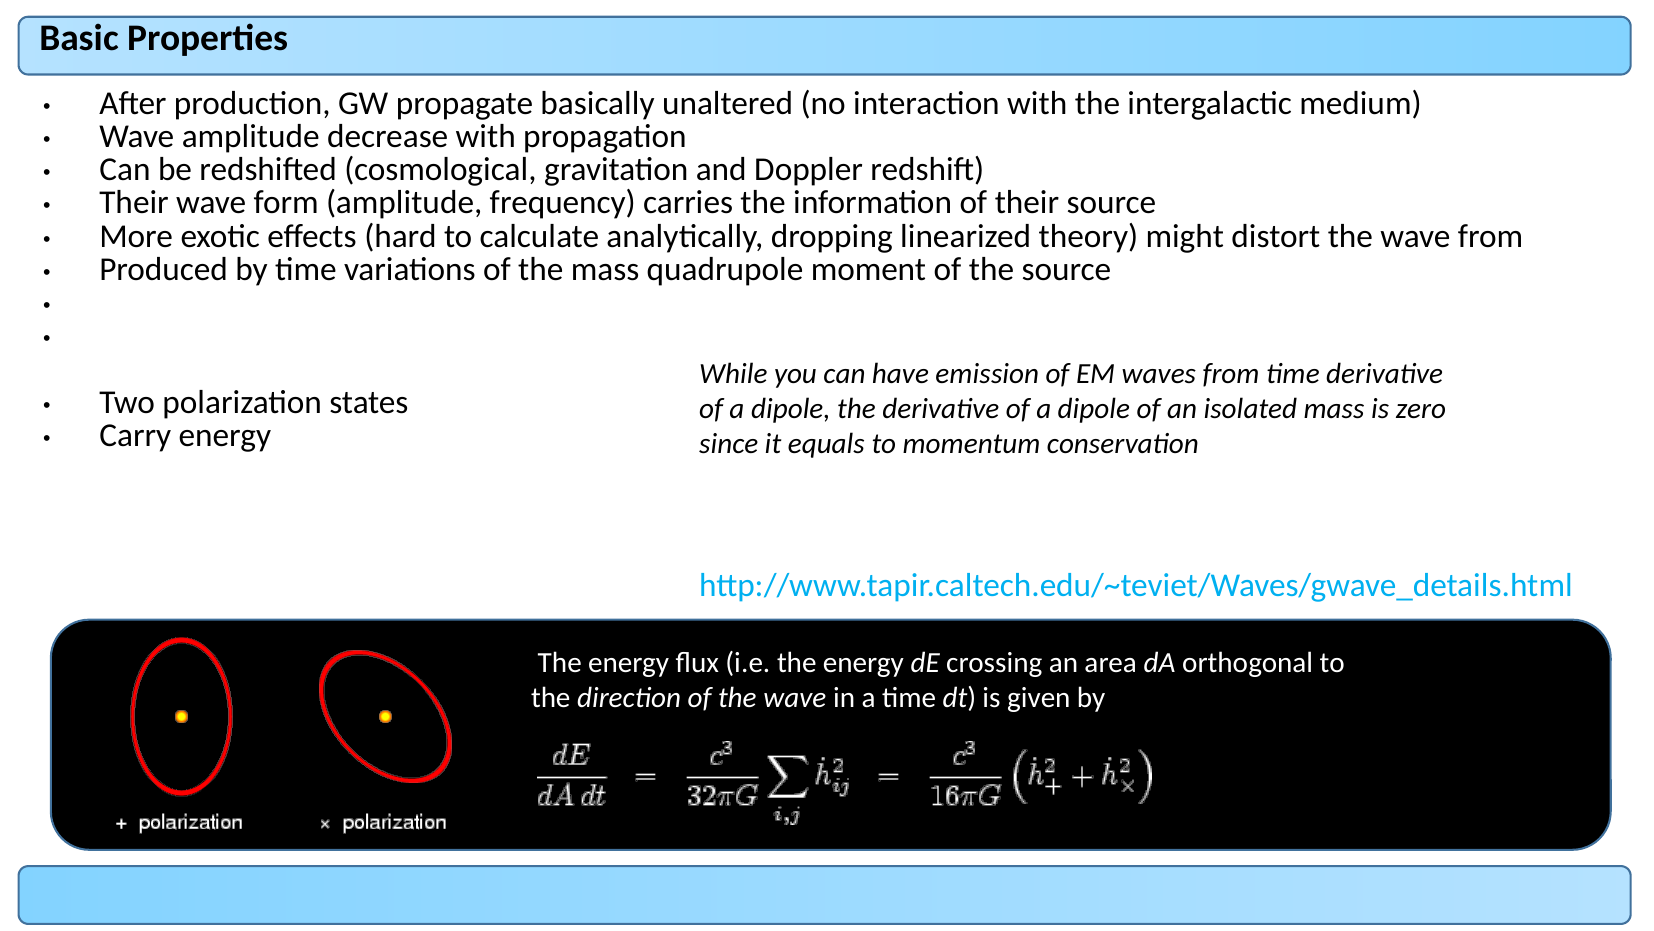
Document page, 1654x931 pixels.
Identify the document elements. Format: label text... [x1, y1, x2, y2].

picture [537, 741, 1152, 826]
text_box Basic Properties [24, 15, 1628, 76]
text_box After production, GW propagate basically unaltered (no interaction with the intergalactic medium) Wave amplitude decrease with propagation Can be redshifted (cosmological, gravitation and Doppler redshift) Their wave form (amplitude, frequency) carries the information of their source More exotic effects (hard to calculate analytically, dropping linearized theory) might distort the wave from Produced by time variations of the mass quadrupole moment of the source Two polarization states Carry energy [28, 81, 1634, 641]
text_box [50, 641, 1611, 850]
text_box The energy flux (i.e. the energy dE crossing an area dA orthogonal to the direction of the wave in a time dt) is given by [516, 635, 1407, 722]
text_box While you can have emission of EM waves from time derivative of a dipole, the derivative of a dipole of an isolated mass is zero since it equals to momentum conservation [684, 346, 1475, 468]
picture [100, 635, 467, 839]
text_box http://www.tapir.caltech.edu/~teviet/Waves/gwave_details.html [684, 556, 1654, 611]
